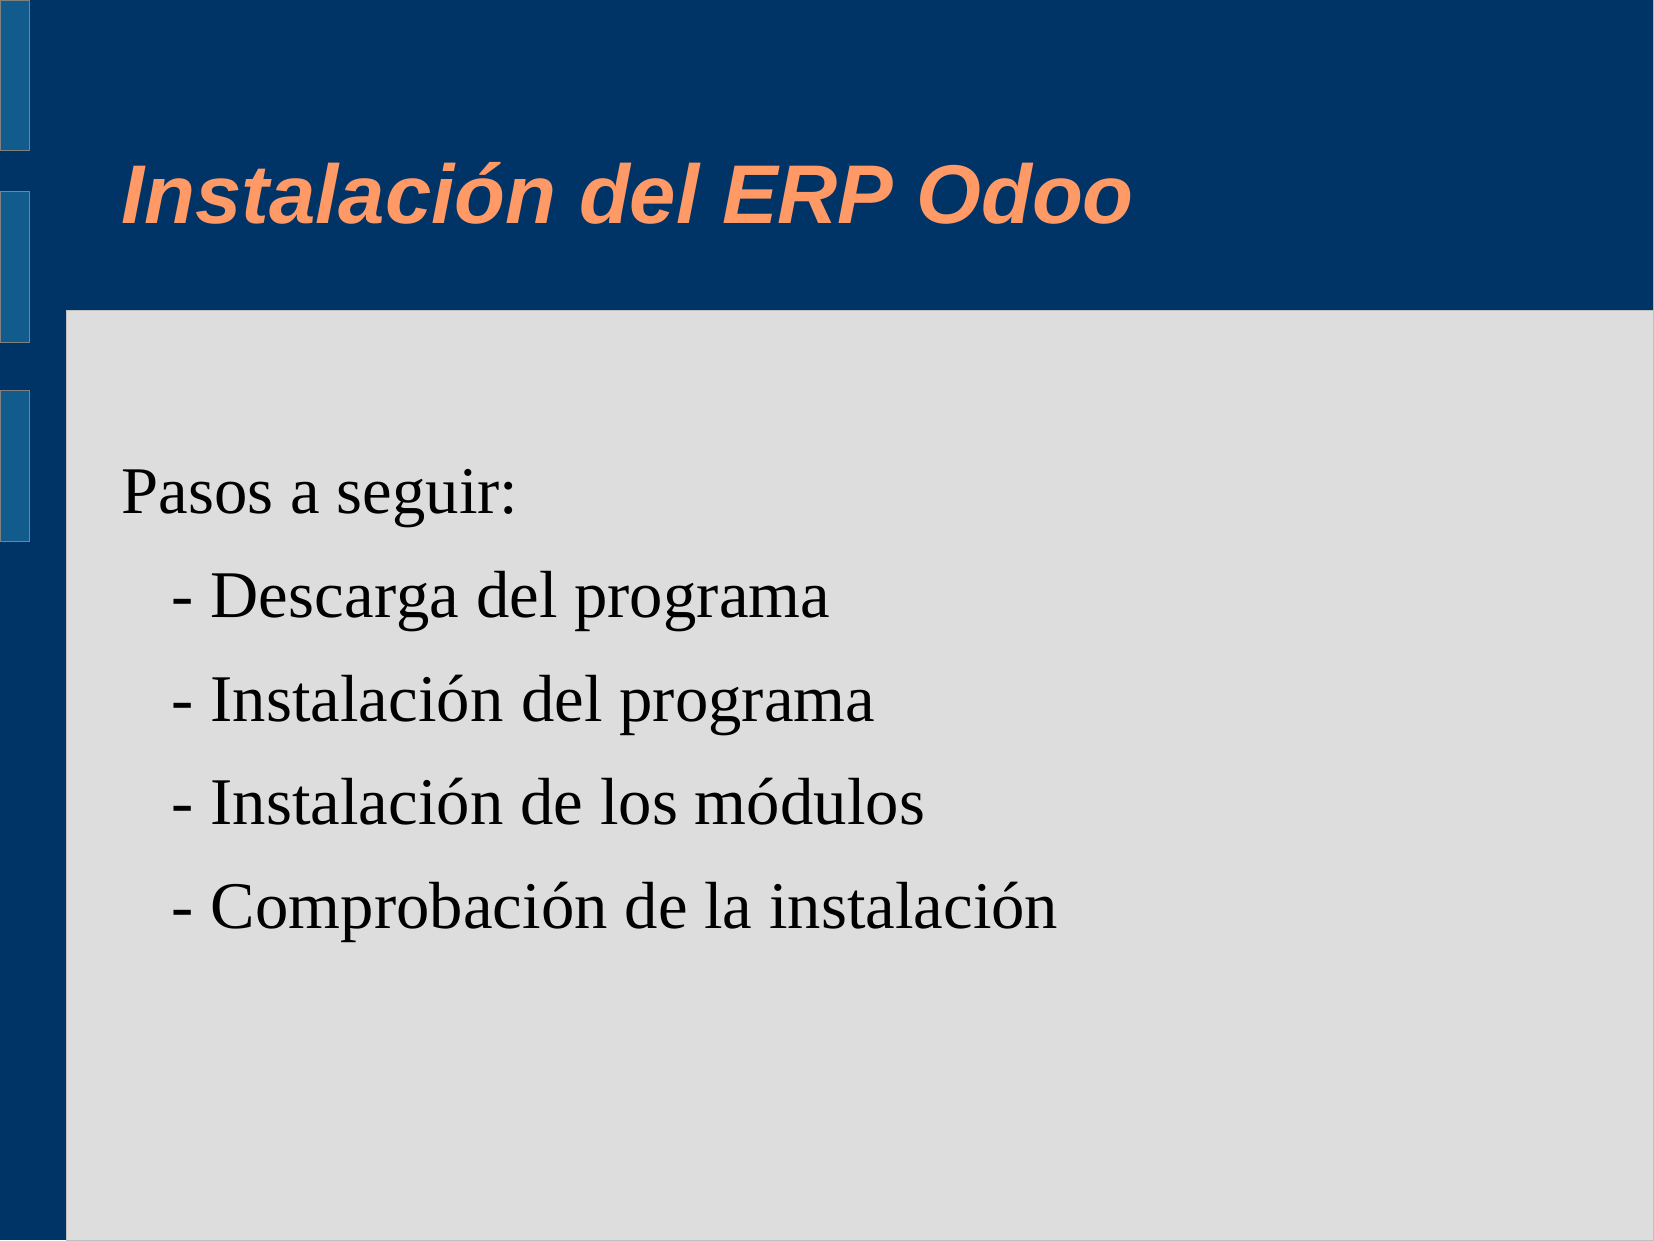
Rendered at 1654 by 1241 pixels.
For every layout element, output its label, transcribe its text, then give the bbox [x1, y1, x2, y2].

title Instalación del ERP Odoo [121, 91, 1534, 299]
list Pasos a seguir: - Descarga del programa - Instalación del programa - Instalación de los módulos - Comprobación de la instalación [121, 350, 1534, 1132]
